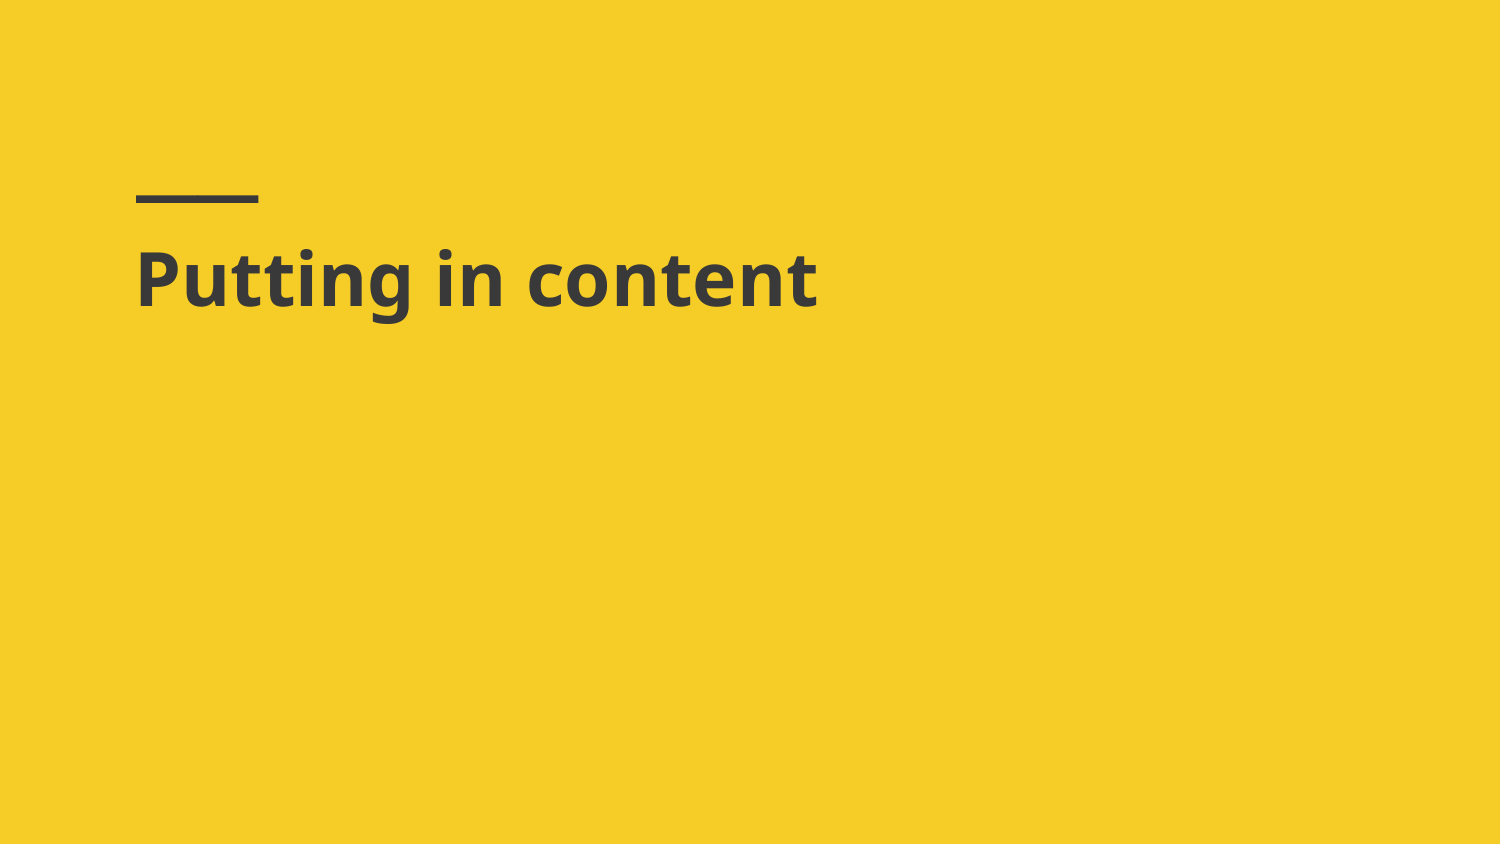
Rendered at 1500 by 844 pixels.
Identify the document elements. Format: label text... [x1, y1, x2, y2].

title Putting in content [119, 216, 1381, 466]
